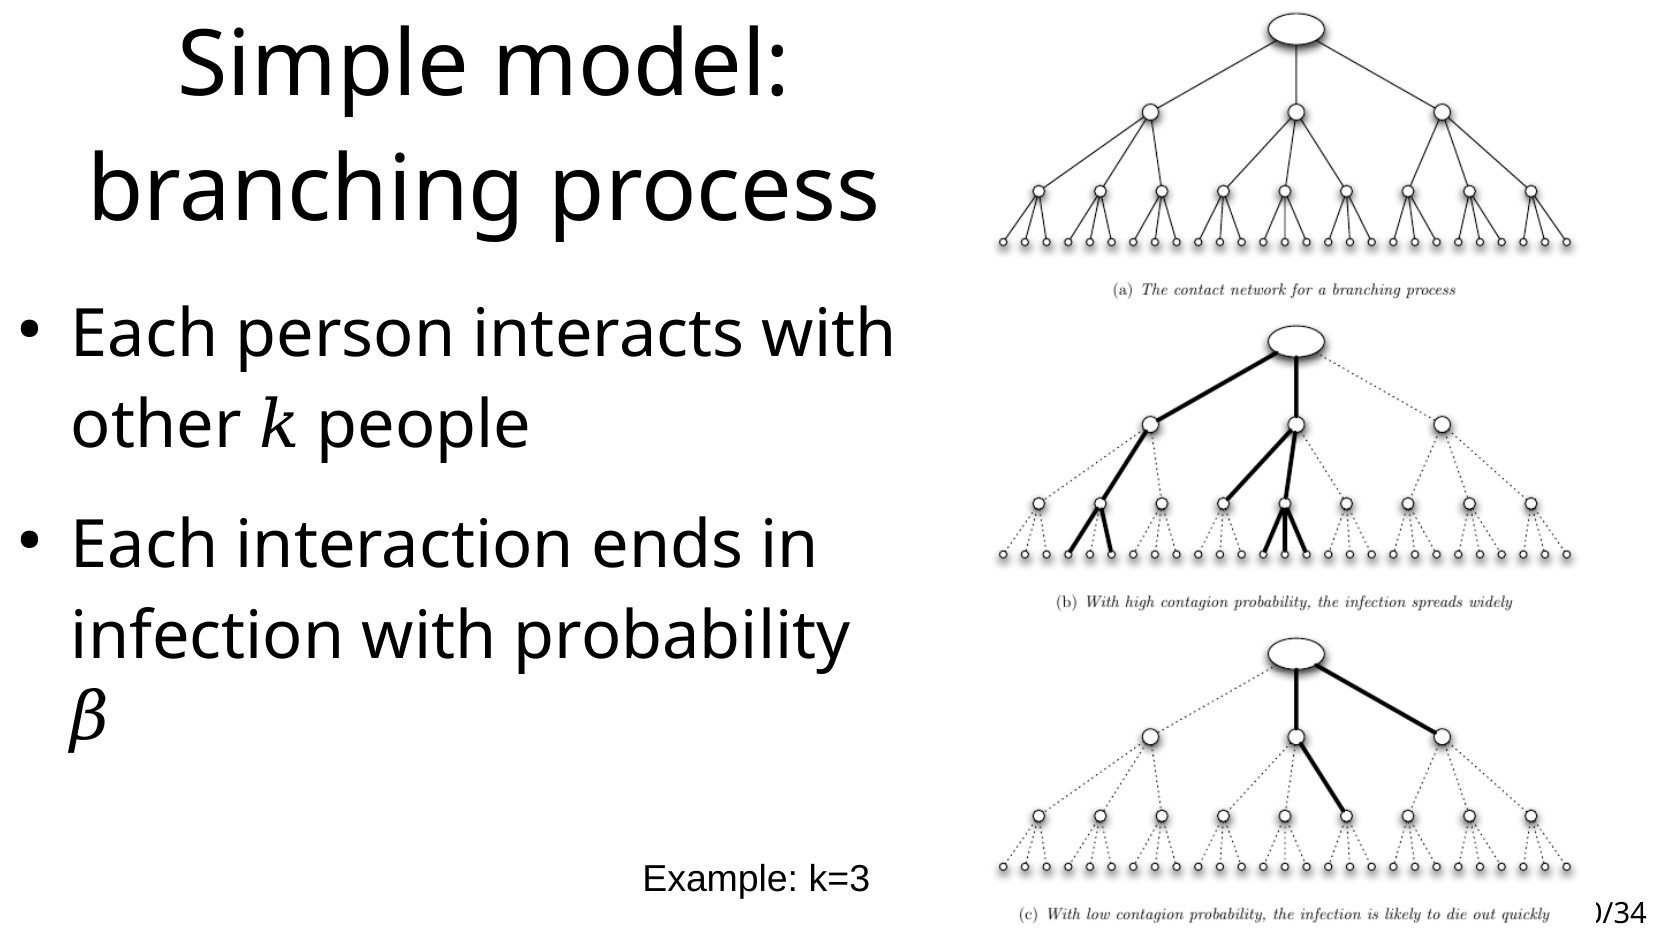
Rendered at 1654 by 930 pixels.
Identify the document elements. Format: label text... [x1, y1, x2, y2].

text_box Example: k=3 [390, 849, 886, 907]
title Simple model: branching process [0, 0, 969, 252]
picture [974, 1, 1596, 930]
list Each person interacts with other k people Each interaction ends in infection with probability β [0, 284, 901, 930]
